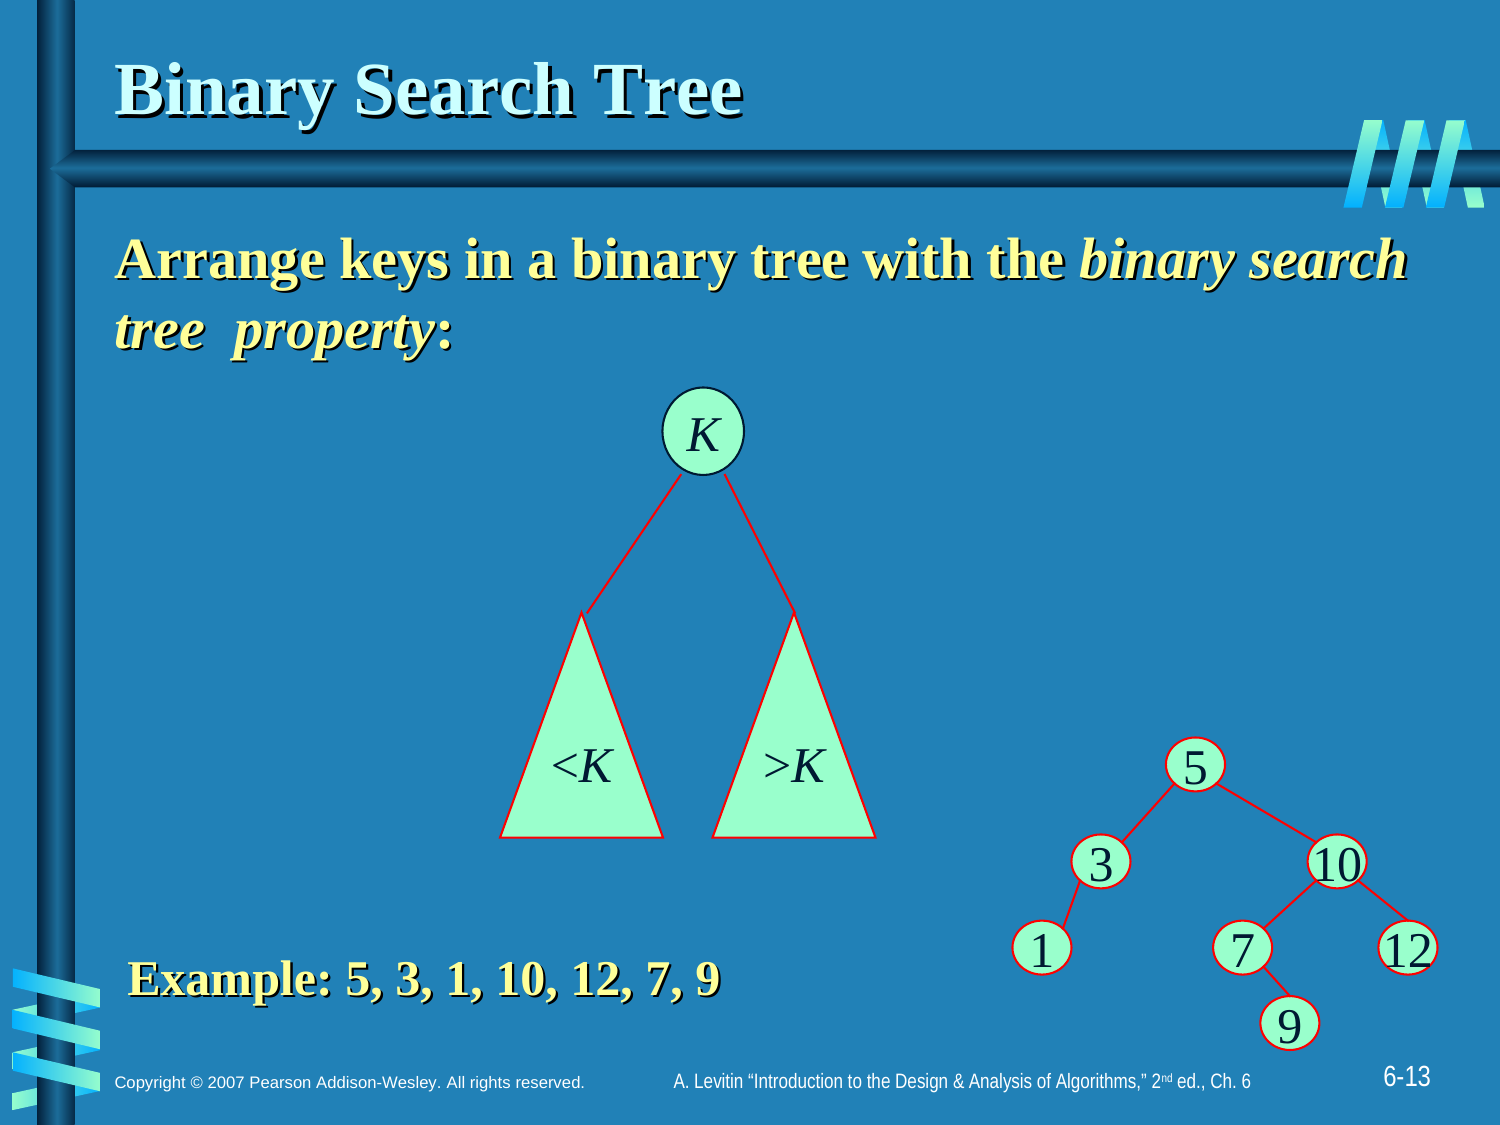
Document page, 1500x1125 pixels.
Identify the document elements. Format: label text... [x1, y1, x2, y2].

text_box 5 [1165, 737, 1226, 792]
text_box Example: 5, 3, 1, 10, 12, 7, 9 [112, 937, 788, 1013]
text_box 12 [1378, 920, 1438, 975]
text_box <K [500, 612, 664, 838]
list Arrange keys in a binary tree with the binary search tree property: [99, 212, 1463, 1018]
text_box 10 [1307, 834, 1367, 889]
text_box 3 [1071, 834, 1131, 889]
text_box 10 [1343, 850, 1356, 880]
text_box 9 [1260, 996, 1320, 1051]
text_box >K [712, 612, 876, 838]
text_box K [662, 387, 745, 475]
title Binary Search Tree [99, 24, 1345, 138]
text_box 7 [1213, 920, 1273, 975]
text_box 1 [1012, 920, 1072, 975]
